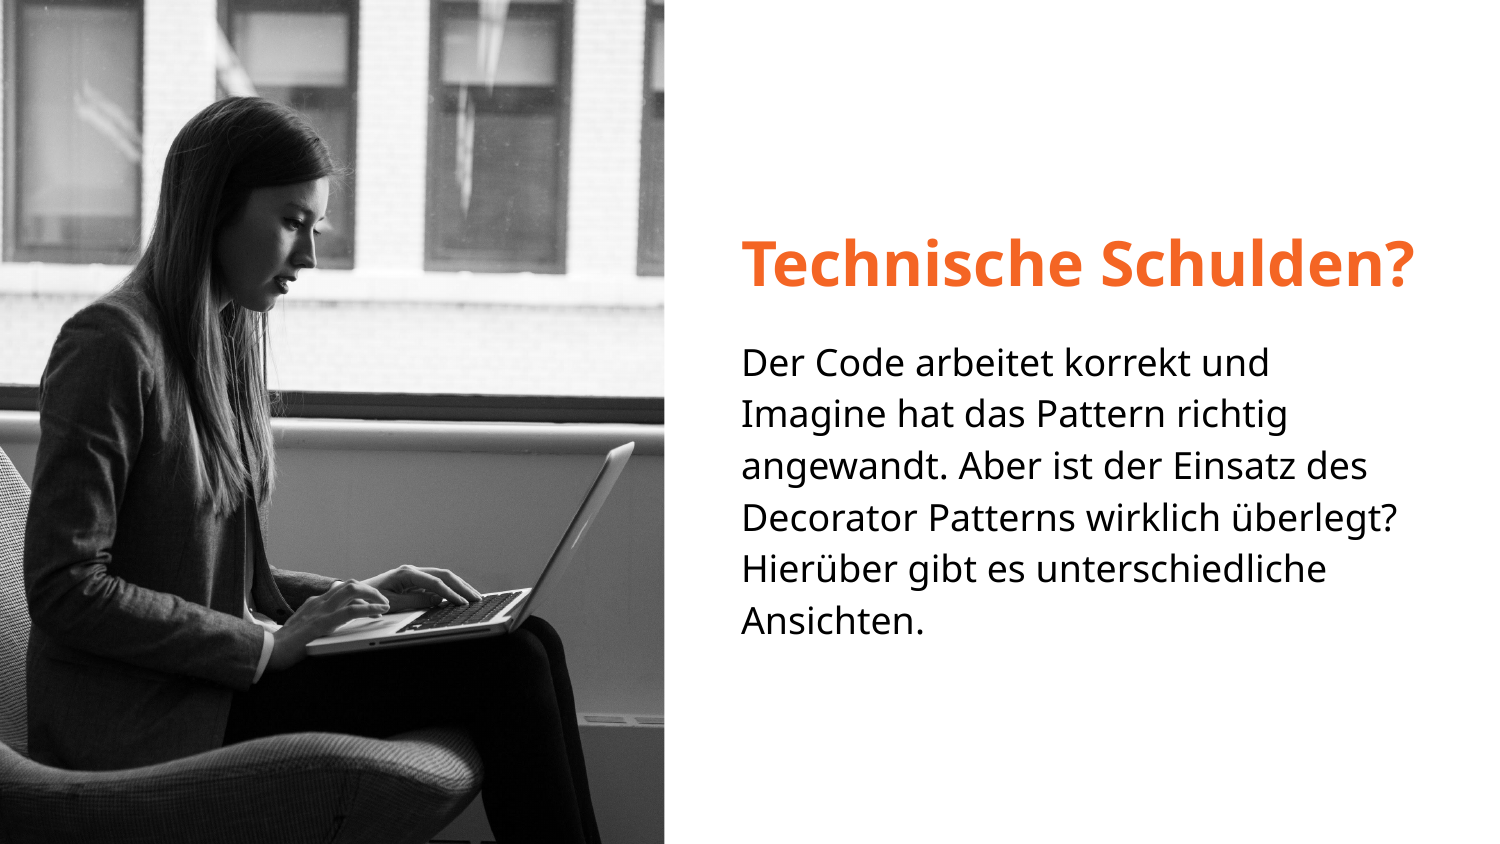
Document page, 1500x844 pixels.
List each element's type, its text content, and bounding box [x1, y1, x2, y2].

picture [0, 0, 665, 844]
list Technische Schulden? Der Code arbeitet korrekt und Imagine hat das Pattern richtig angewandt. Aber ist der Einsatz des Decorator Patterns wirklich überlegt? Hierüber gibt es unterschiedliche Ansichten. [726, 125, 1439, 730]
